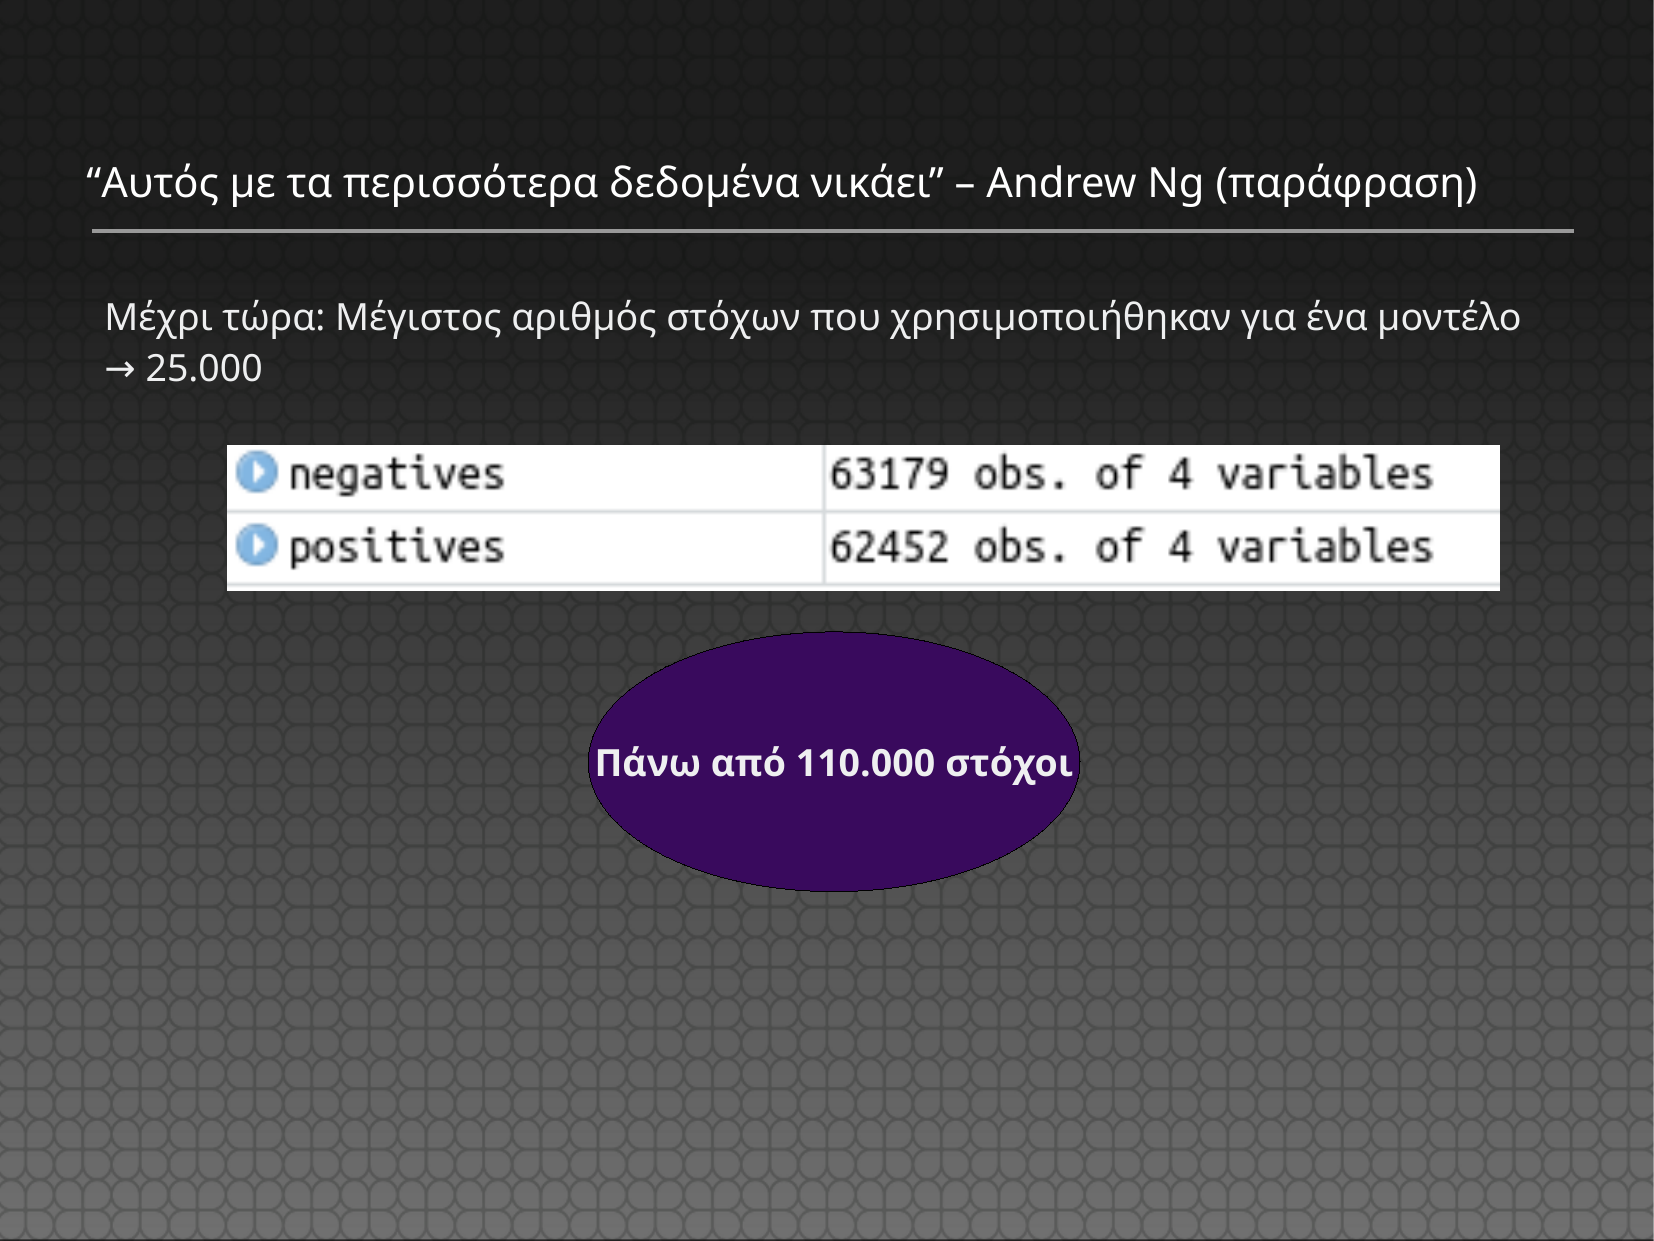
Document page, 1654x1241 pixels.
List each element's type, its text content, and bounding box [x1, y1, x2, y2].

title “Αυτός με τα περισσότερα δεδομένα νικάει” – Andrew Ng (παράφραση) [86, 112, 1575, 249]
text_box Πάνω από 110.000 στόχοι [588, 631, 1081, 892]
picture [0, 0, 1654, 1241]
text_box Μέχρι τώρα: Μέγιστος αριθμός στόχων που χρησιμοποιήθηκαν για ένα μοντέλο → 25.000 [89, 282, 1577, 386]
